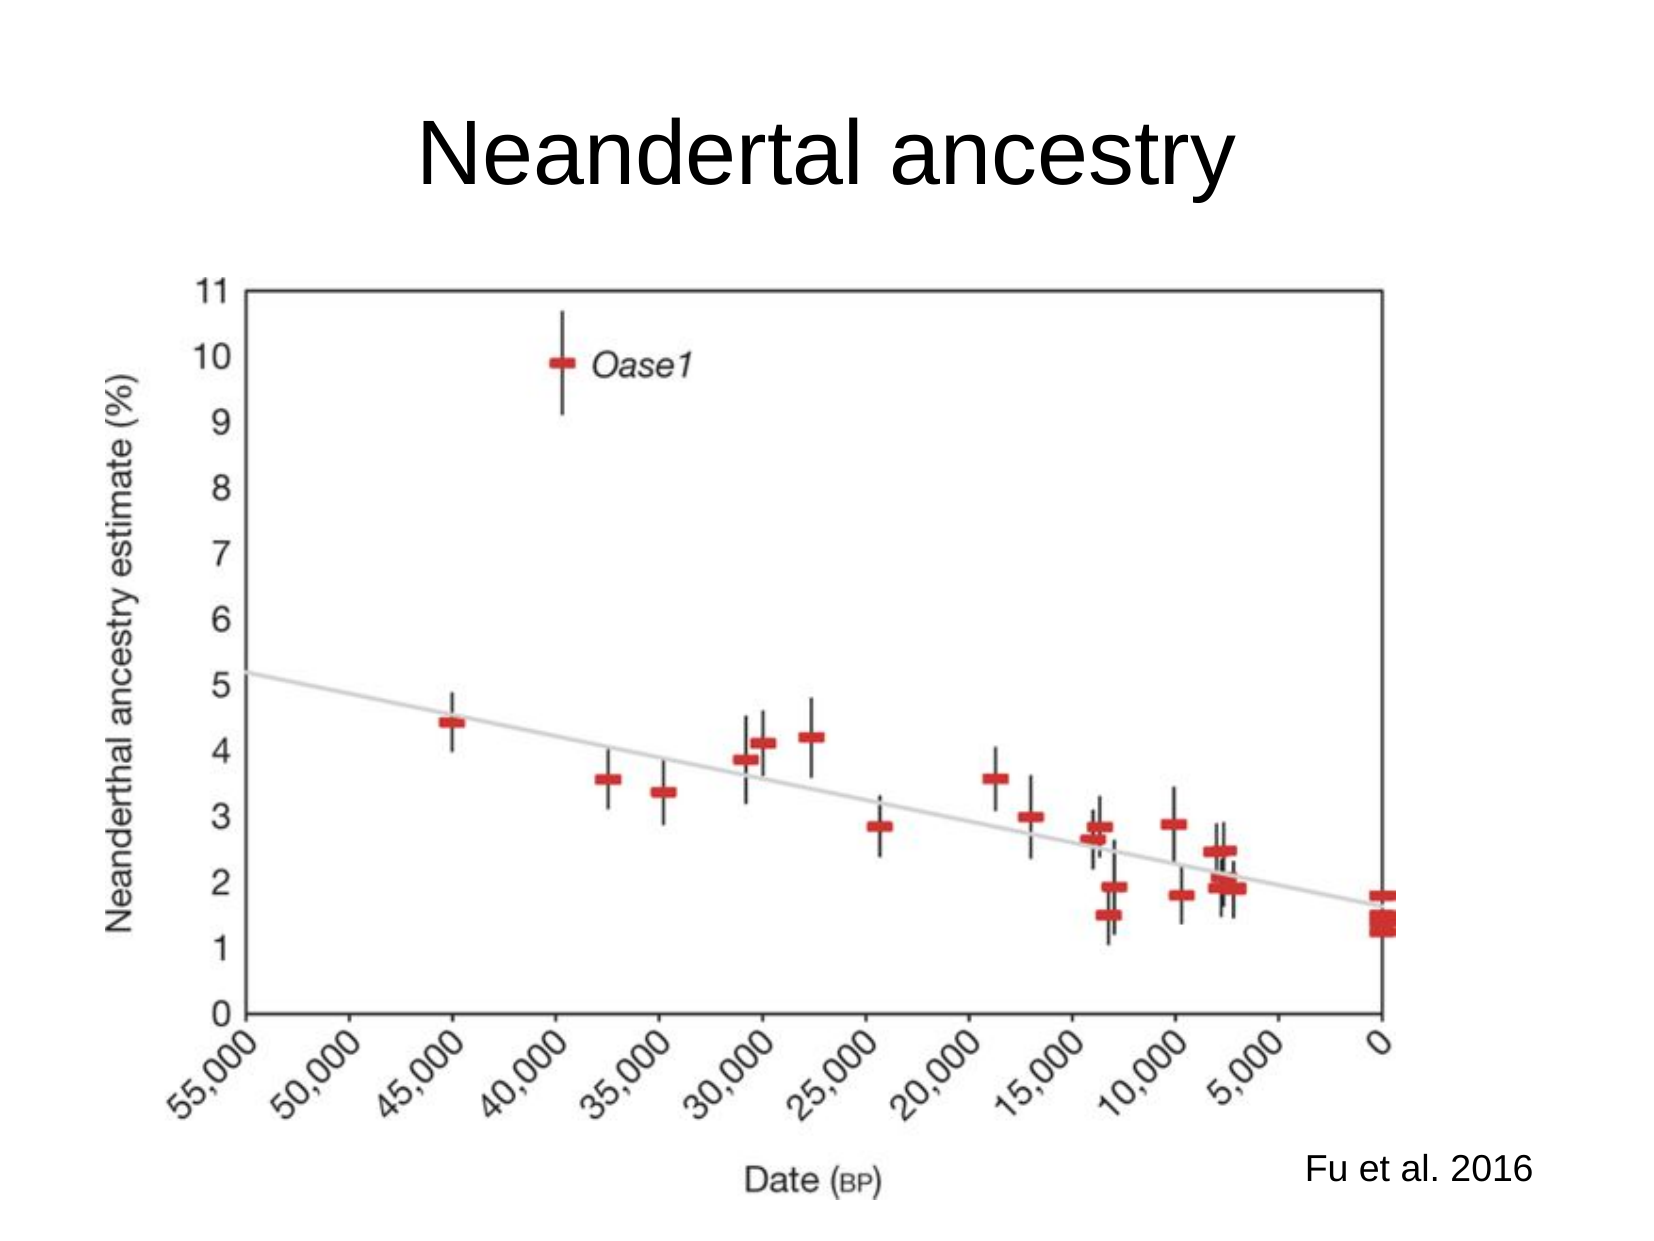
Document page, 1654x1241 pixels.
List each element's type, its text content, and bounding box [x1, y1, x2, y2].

title Neandertal ancestry [82, 49, 1571, 257]
picture [105, 277, 1396, 1201]
text_box Fu et al. 2016 [1290, 1140, 1654, 1216]
